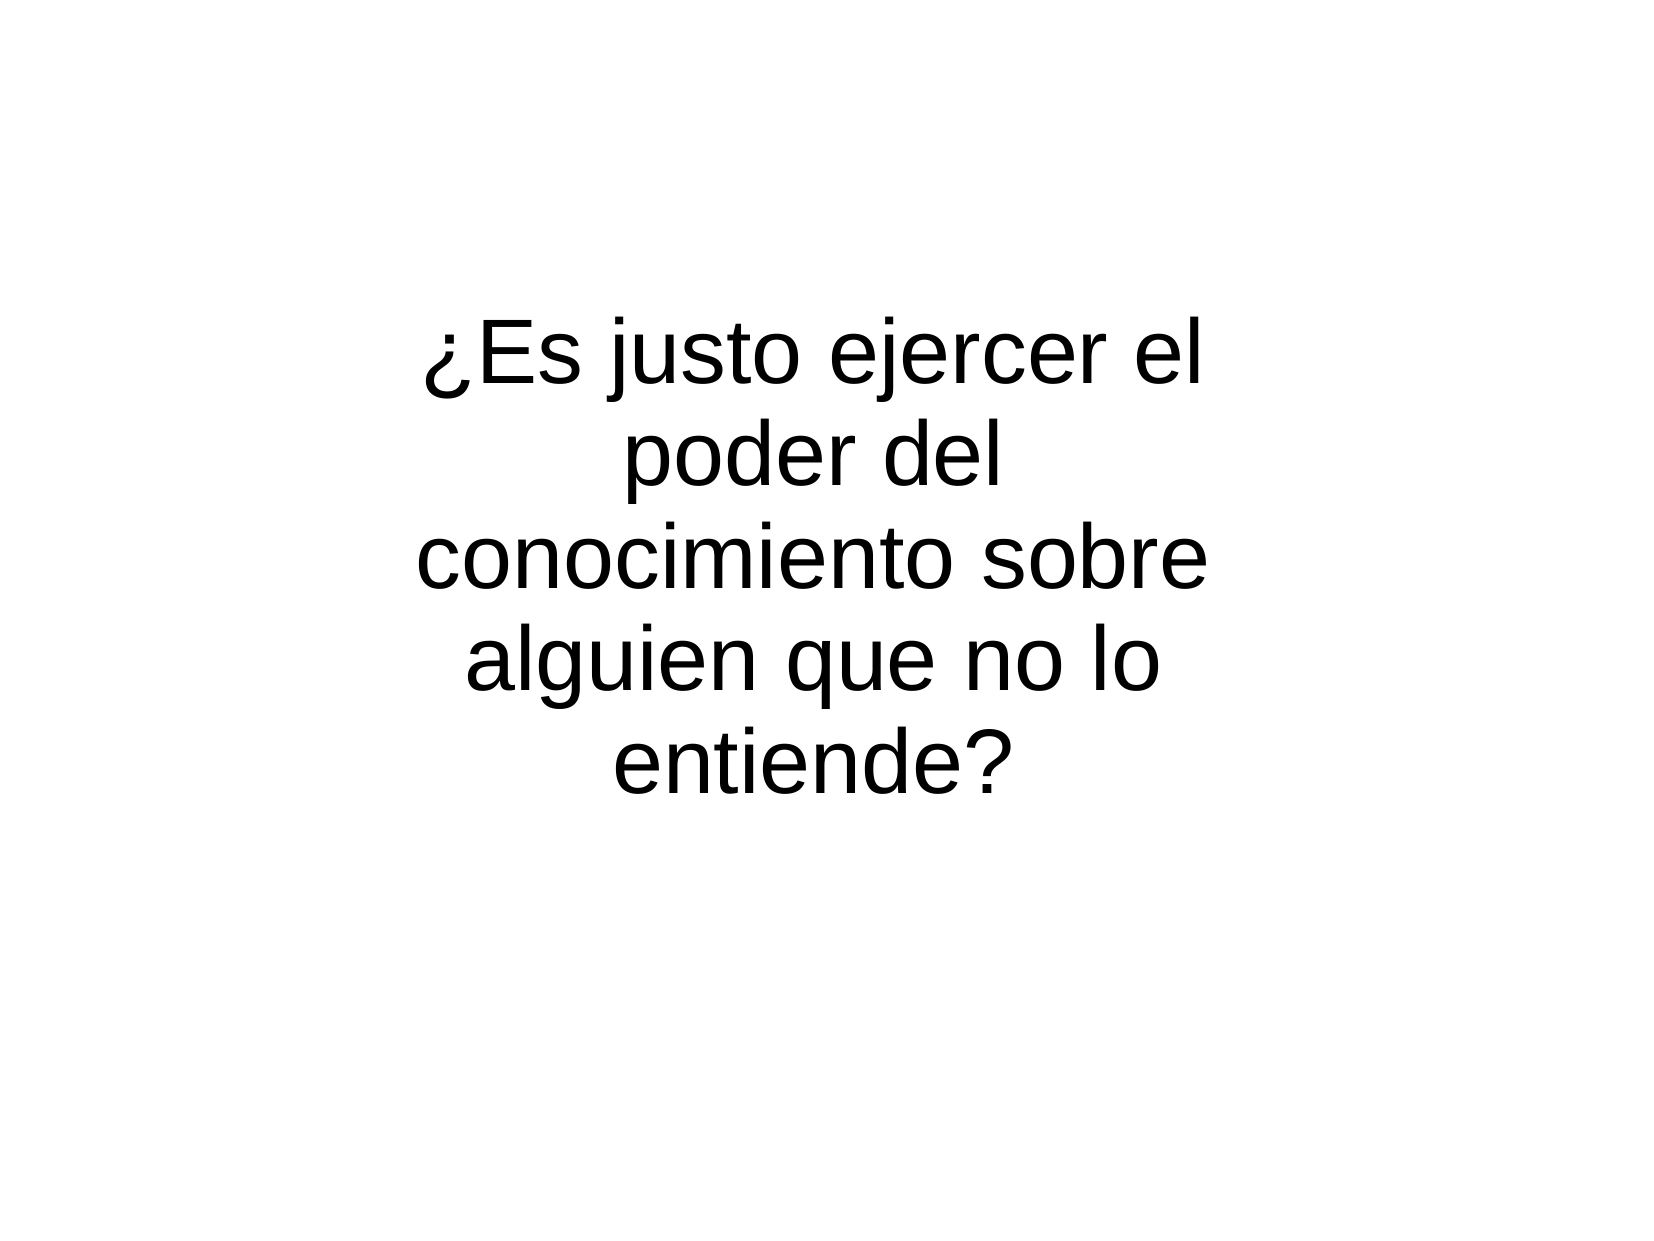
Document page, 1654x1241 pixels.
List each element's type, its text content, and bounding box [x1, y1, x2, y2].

title ¿Es justo ejercer el poder del conocimiento sobre alguien que no lo entiende? [360, 300, 1268, 813]
